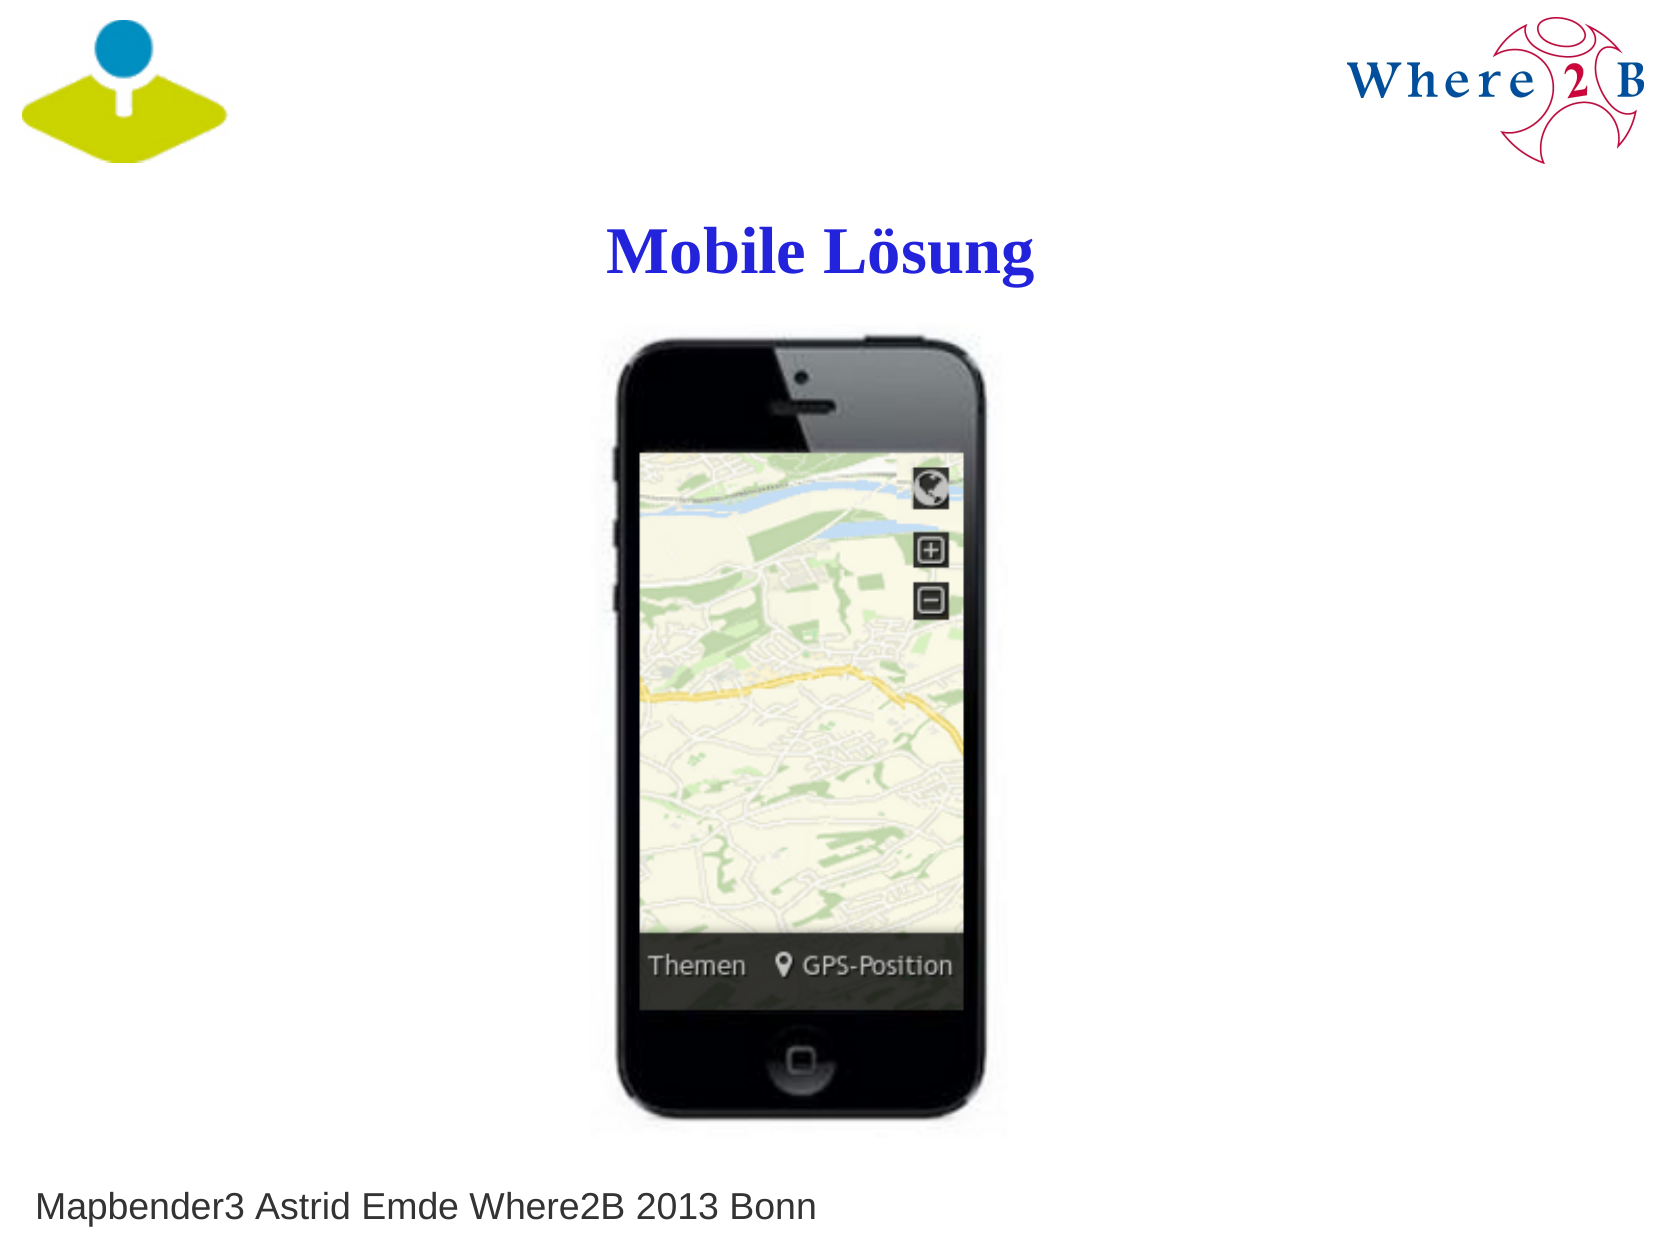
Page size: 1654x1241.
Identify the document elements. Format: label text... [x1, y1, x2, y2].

title Mobile Lösung [76, 177, 1565, 325]
picture [22, 20, 231, 163]
picture [590, 324, 1008, 1138]
picture [1347, 17, 1644, 164]
